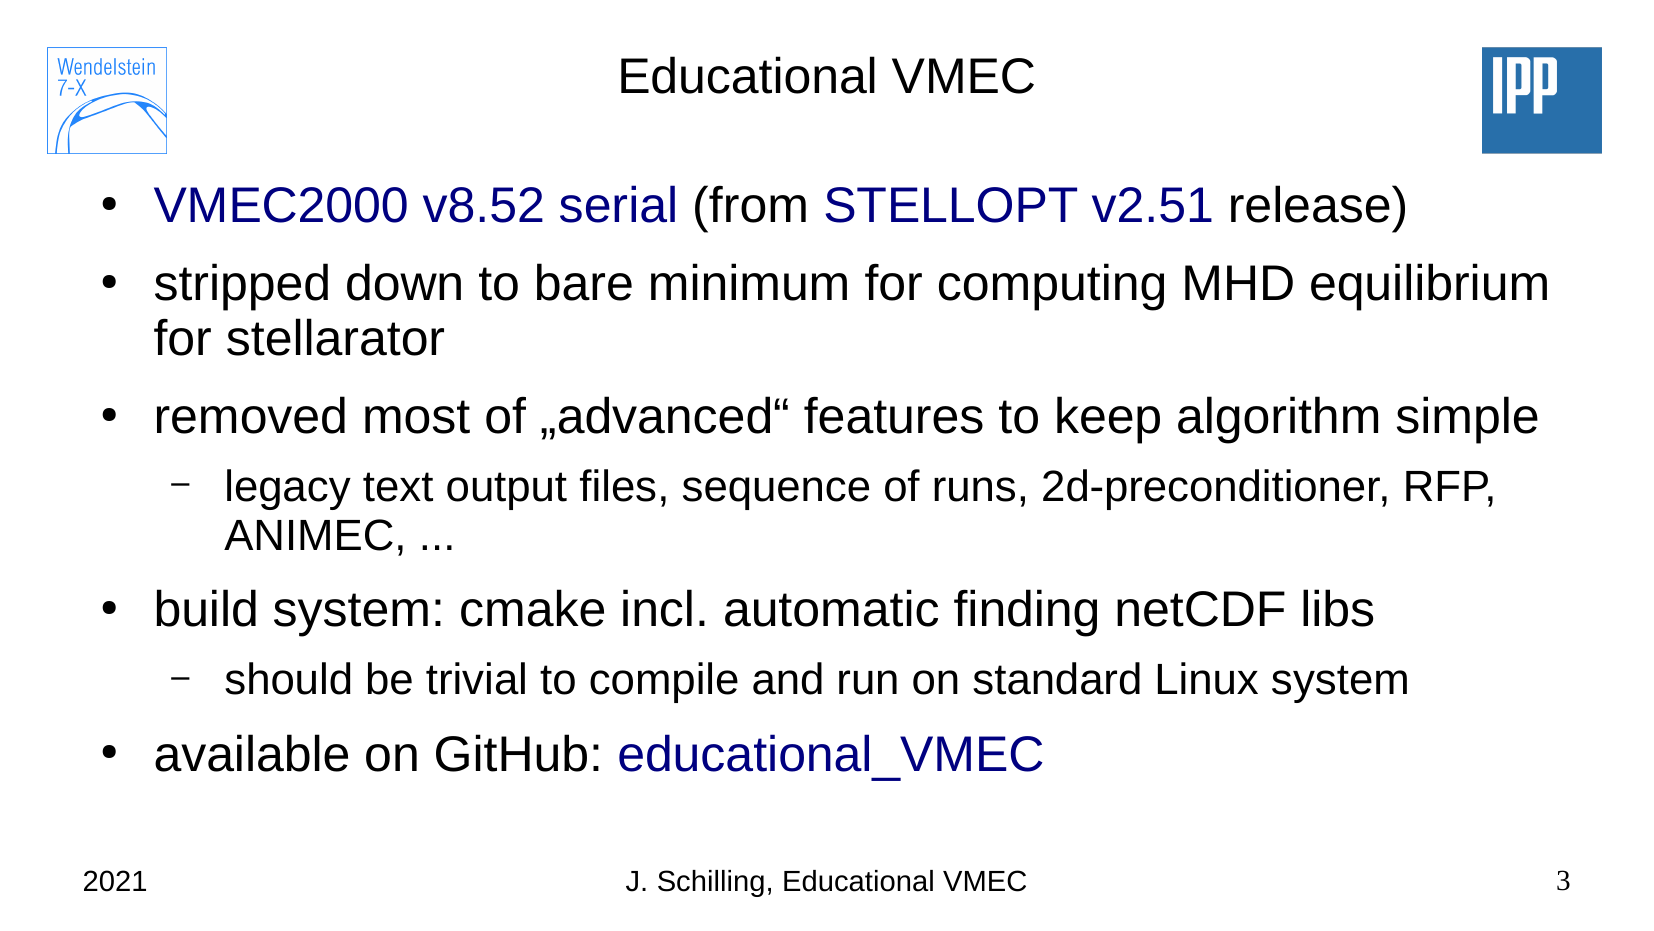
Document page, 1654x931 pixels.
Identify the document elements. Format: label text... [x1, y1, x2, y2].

picture [1482, 47, 1602, 154]
list VMEC2000 v8.52 serial (from STELLOPT v2.51 release) stripped down to bare minimum for computing MHD equilibrium for stellarator removed most of „advanced“ features to keep algorithm simple legacy text output files, sequence of runs, 2d-preconditioner, RFP, ANIMEC, ... build system: cmake incl. automatic finding netCDF libs should be trivial to compile and run on standard Linux system available on GitHub: educational_VMEC [82, 177, 1571, 851]
title Educational VMEC [248, 37, 1406, 116]
picture [47, 47, 167, 154]
